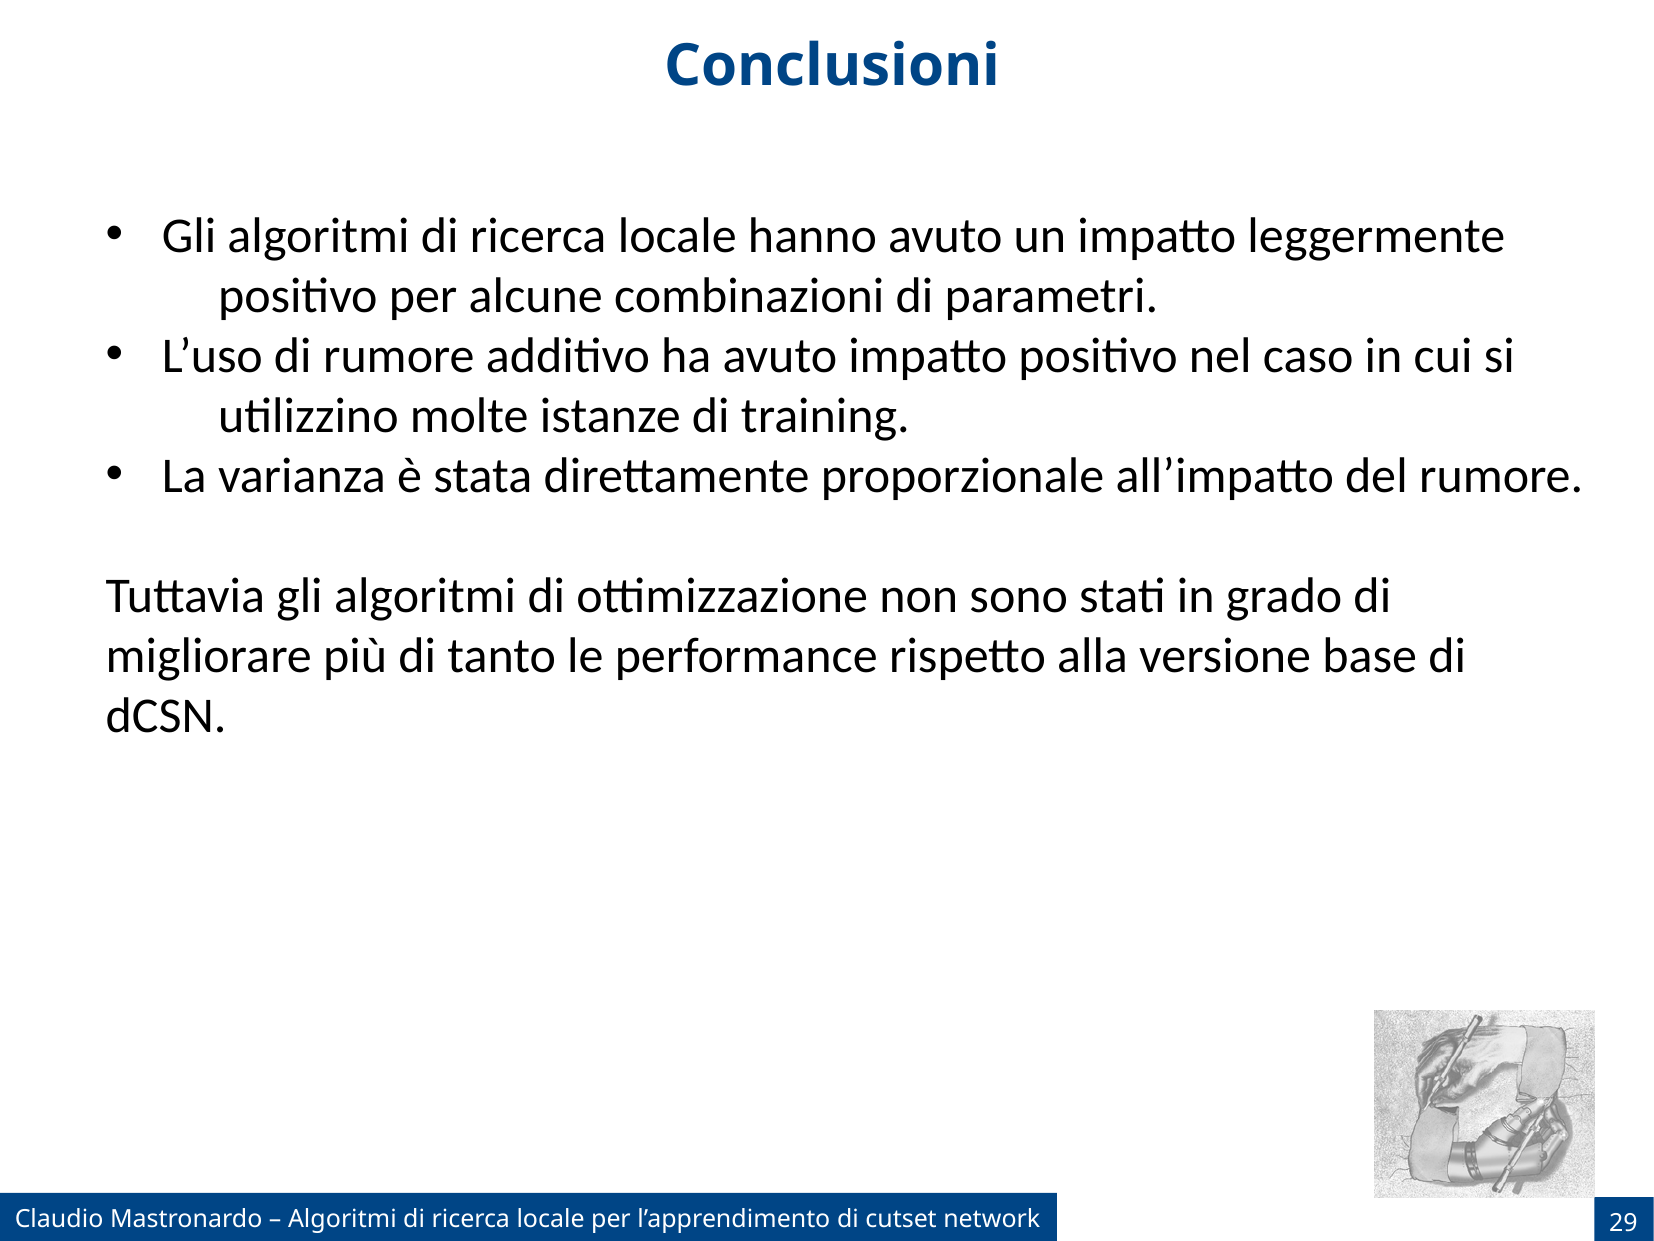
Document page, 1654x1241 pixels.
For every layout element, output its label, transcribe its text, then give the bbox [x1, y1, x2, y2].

text_box Gli algoritmi di ricerca locale hanno avuto un impatto leggermente positivo per alcune combinazioni di parametri. L’uso di rumore additivo ha avuto impatto positivo nel caso in cui si utilizzino molte istanze di training. La varianza è stata direttamente proporzionale all’impatto del rumore. Tuttavia gli algoritmi di ottimizzazione non sono stati in grado di migliorare più di tanto le performance rispetto alla versione base di dCSN. [90, 194, 1603, 755]
title Conclusioni [41, 17, 1625, 107]
